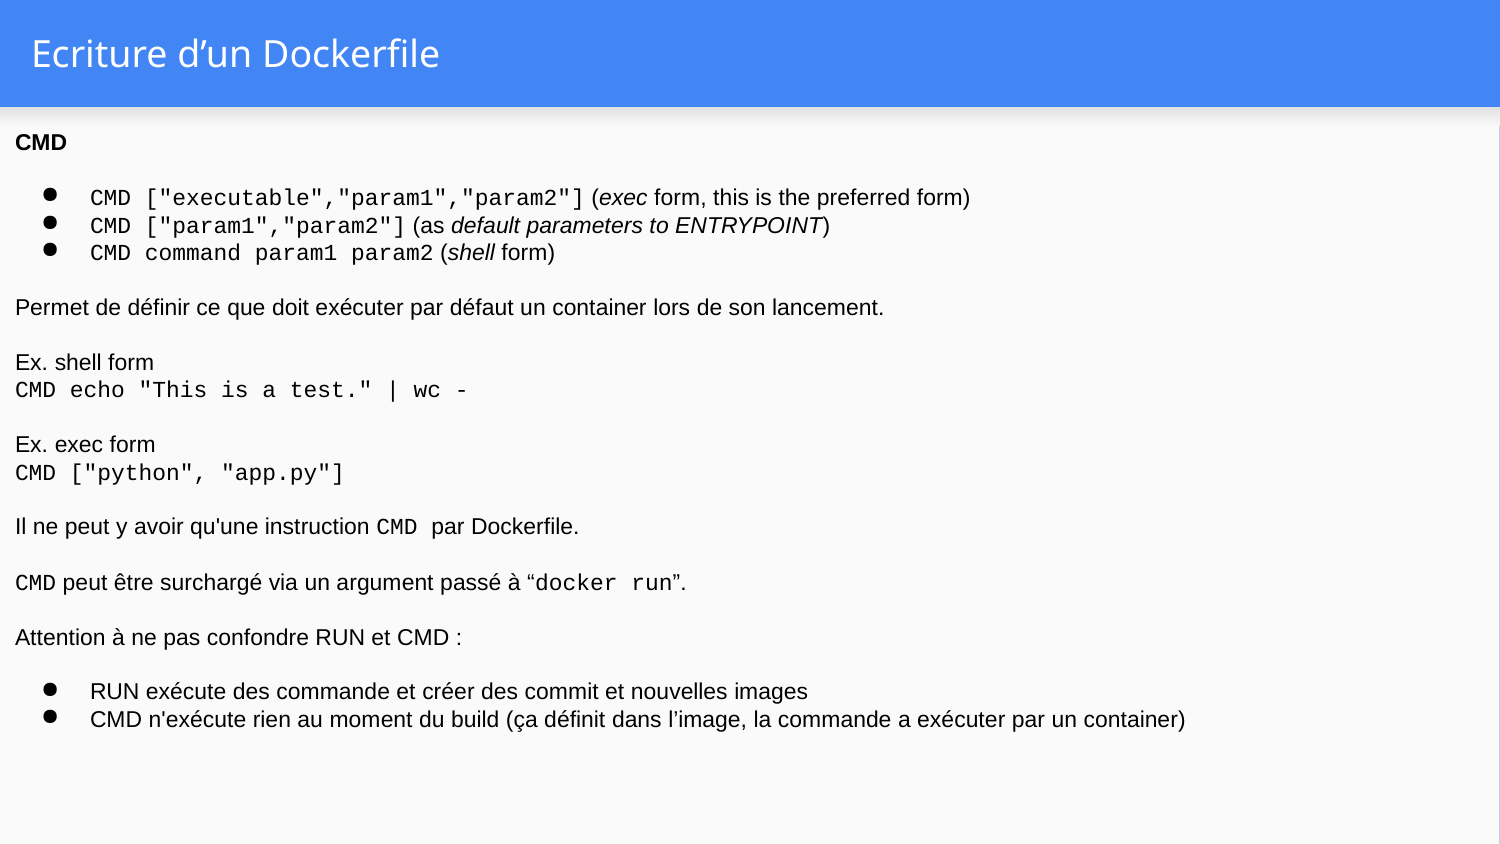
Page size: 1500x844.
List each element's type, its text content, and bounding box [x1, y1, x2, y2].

text_box CMD CMD ["executable","param1","param2"] (exec form, this is the preferred form) CMD ["param1","param2"] (as default parameters to ENTRYPOINT) CMD command param1 param2 (shell form) Permet de définir ce que doit exécuter par défaut un container lors de son lancement. Ex. shell form CMD echo "This is a test." | wc - Ex. exec form CMD ["python", "app.py"] Il ne peut y avoir qu'une instruction CMD par Dockerfile. CMD peut être surchargé via un argument passé à “docker run”. Attention à ne pas confondre RUN et CMD : RUN exécute des commande et créer des commit et nouvelles images CMD n'exécute rien au moment du build (ça définit dans l’image, la commande a exécuter par un container) [0, 112, 1489, 831]
title Ecriture d’un Dockerfile [16, 2, 1464, 102]
